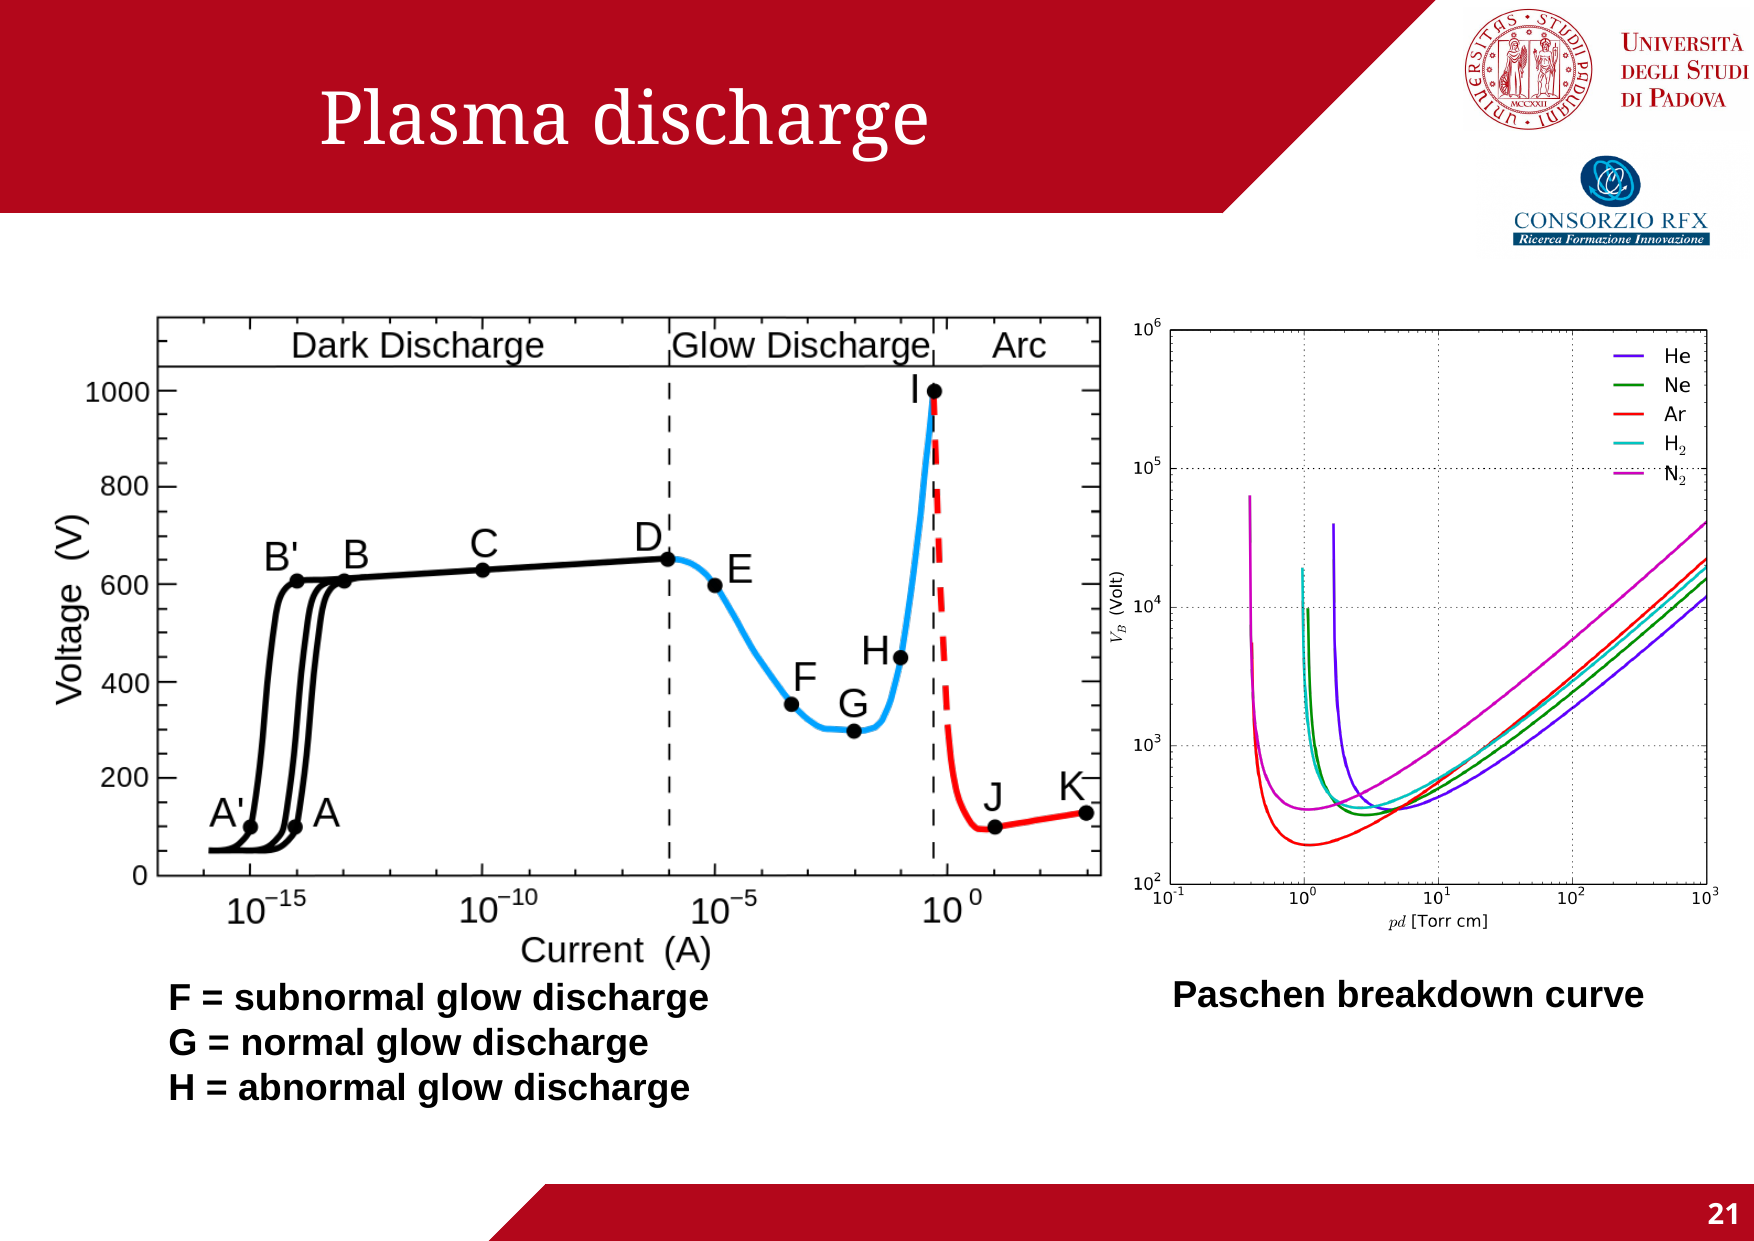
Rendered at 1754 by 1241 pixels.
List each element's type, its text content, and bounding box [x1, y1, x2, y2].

picture [24, 265, 1731, 1001]
text_box F = subnormal glow discharge G = normal glow discharge H = abnormal glow discharge [153, 965, 756, 1116]
text_box Paschen breakdown curve [1157, 962, 1660, 1023]
title Plasma discharge [10, 0, 1241, 244]
picture [1463, 7, 1750, 131]
picture [1476, 140, 1750, 259]
